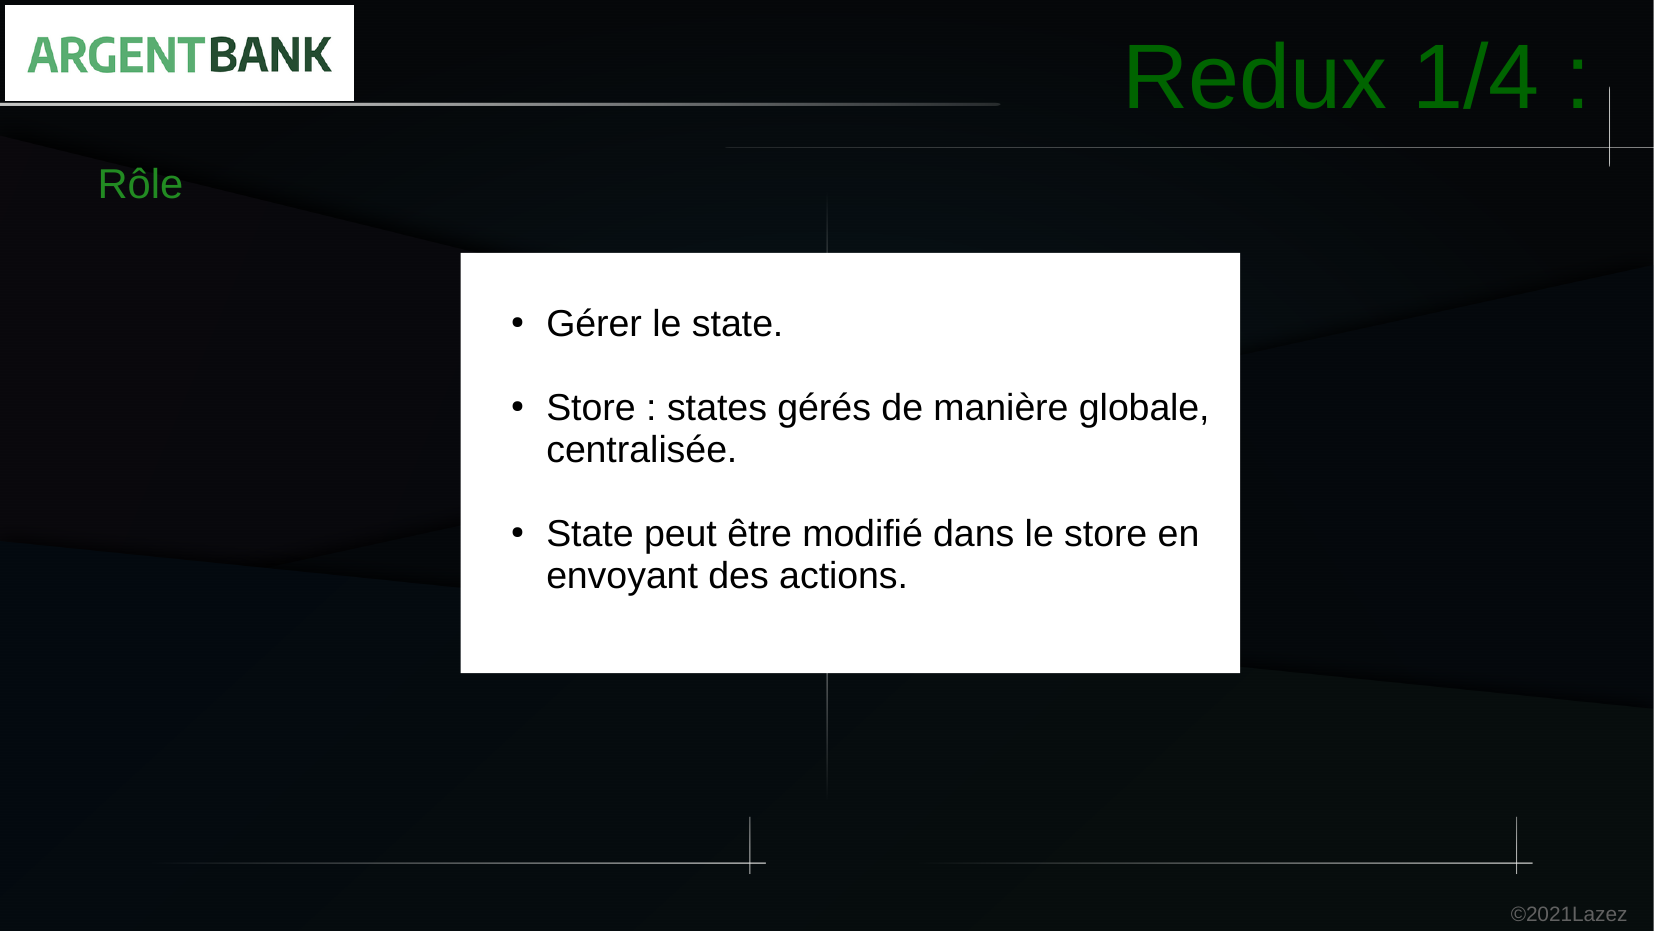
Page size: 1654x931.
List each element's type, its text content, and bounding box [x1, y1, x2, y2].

text_box ©2021Lazez [1496, 895, 1654, 931]
title Redux 1/4 : [1122, 23, 1607, 130]
picture [0, 0, 1654, 931]
text_box Gérer le state. Store : states gérés de manière globale, centralisée. State peut être modifié dans le store en envoyant des actions. [460, 252, 1241, 674]
text_box Rôle [82, 153, 296, 225]
